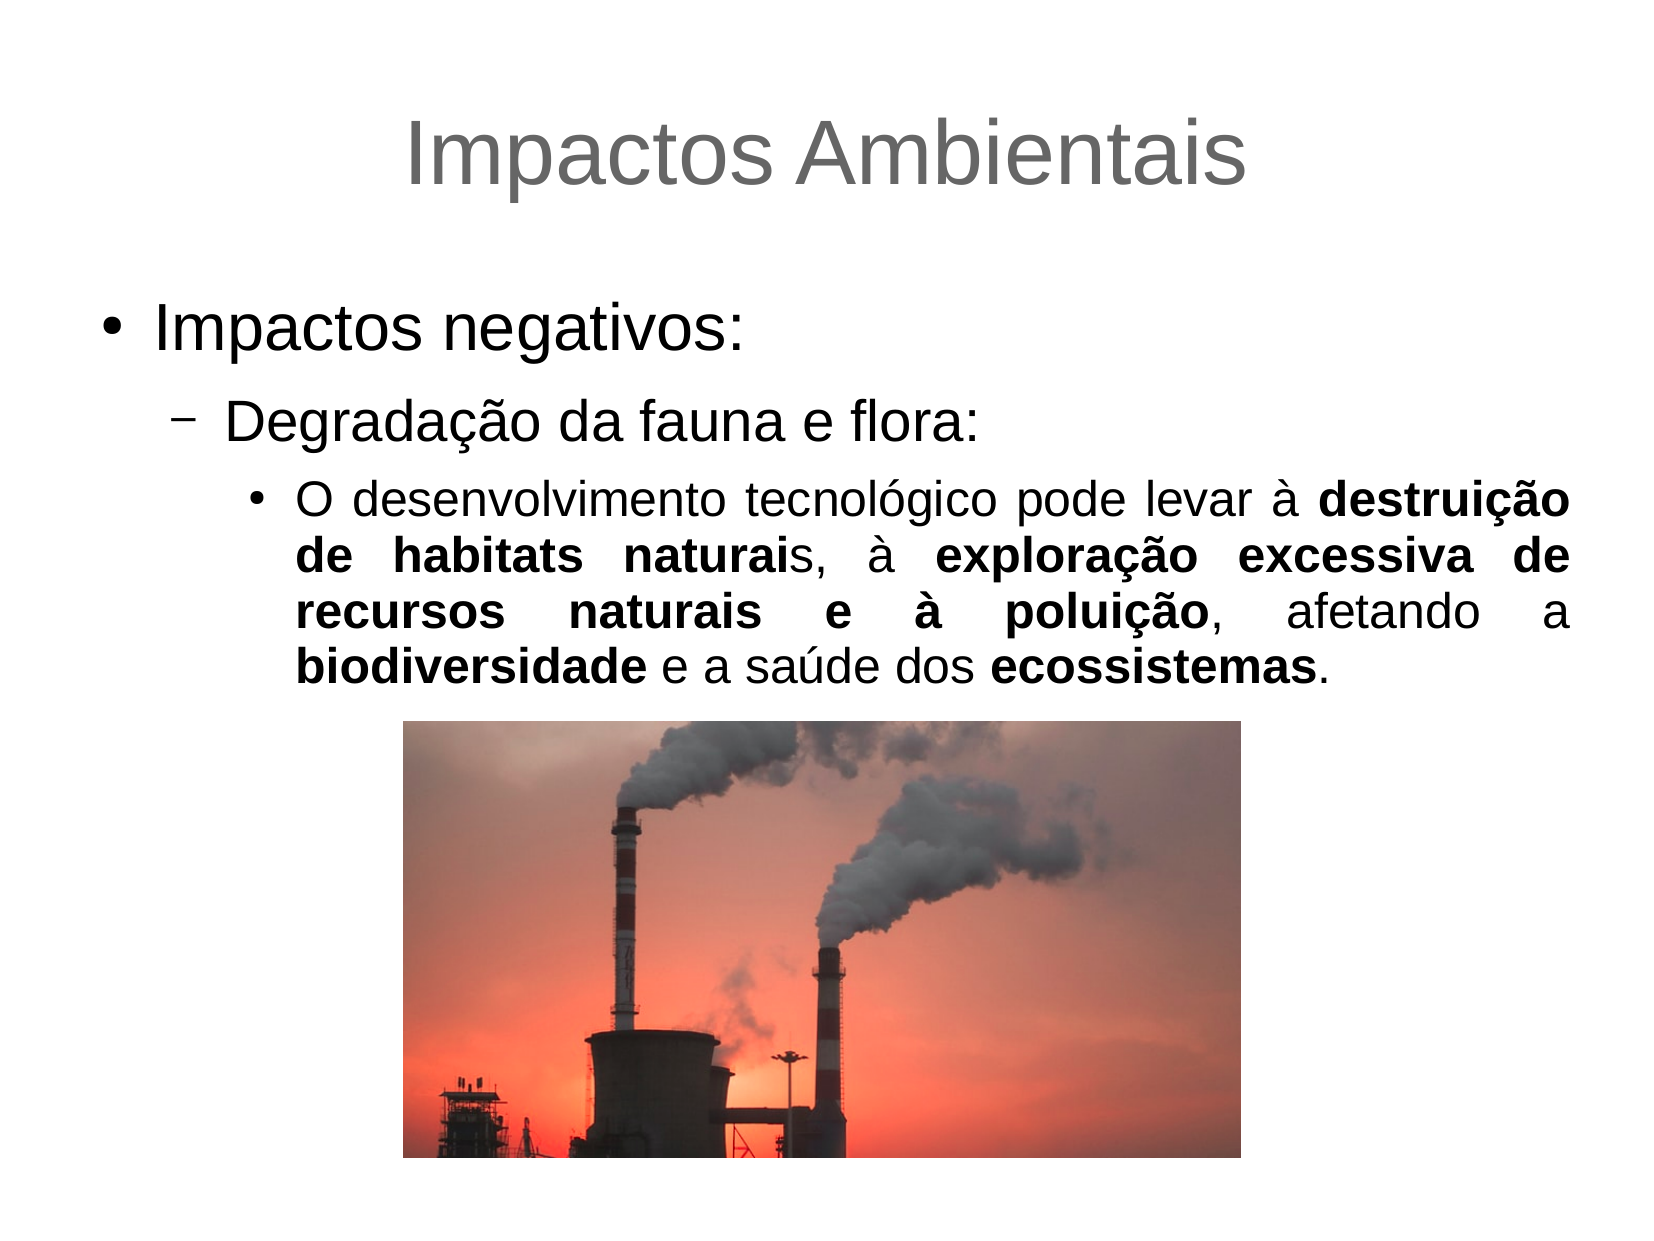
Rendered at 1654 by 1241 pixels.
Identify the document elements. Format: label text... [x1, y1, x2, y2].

title Impactos Ambientais [82, 49, 1571, 257]
picture [403, 721, 1241, 1158]
list Impactos negativos: Degradação da fauna e flora: O desenvolvimento tecnológico pode levar à destruição de habitats naturais, à exploração excessiva de recursos naturais e à poluição, afetando a biodiversidade e a saúde dos ecossistemas. [82, 290, 1571, 1158]
